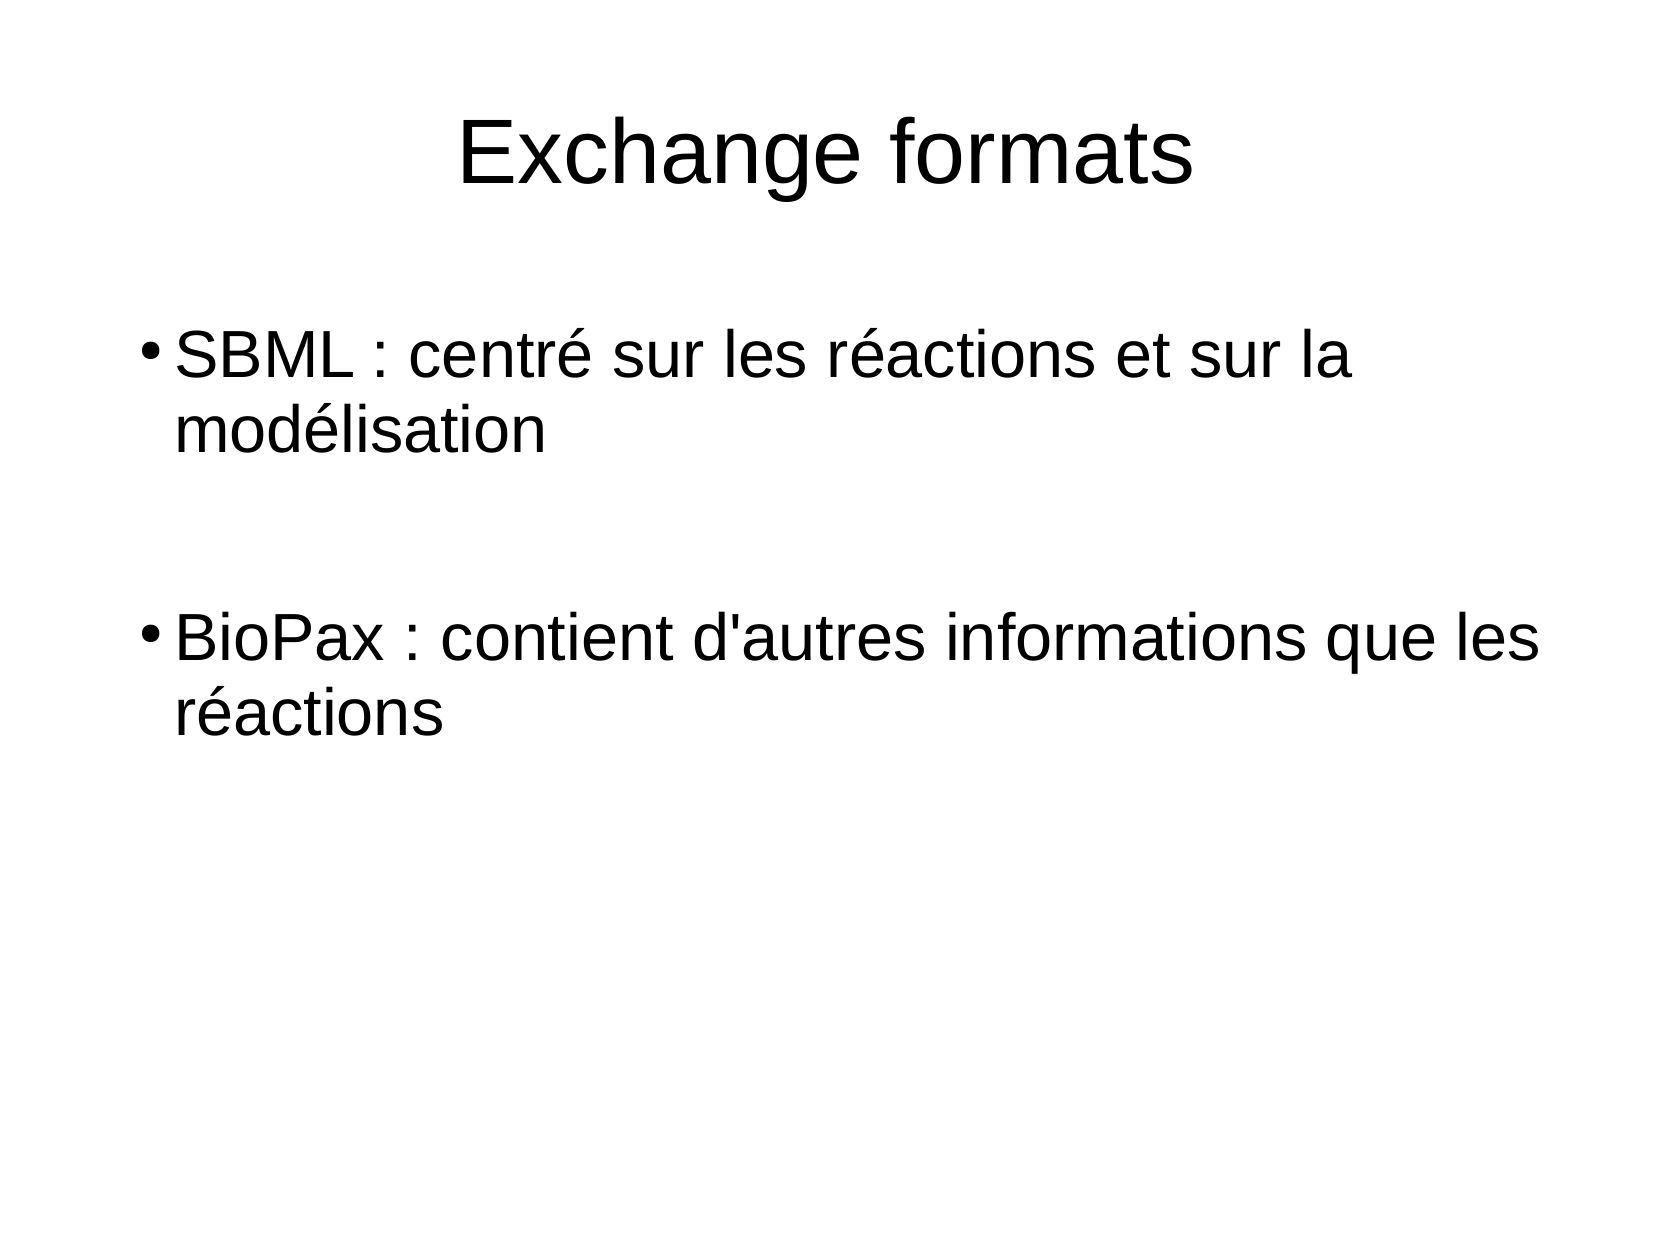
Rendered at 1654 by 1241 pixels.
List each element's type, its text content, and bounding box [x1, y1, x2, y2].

title Exchange formats [82, 49, 1570, 256]
list SBML : centré sur les réactions et sur la modélisation BioPax : contient d'autres informations que les réactions [82, 313, 1570, 1033]
